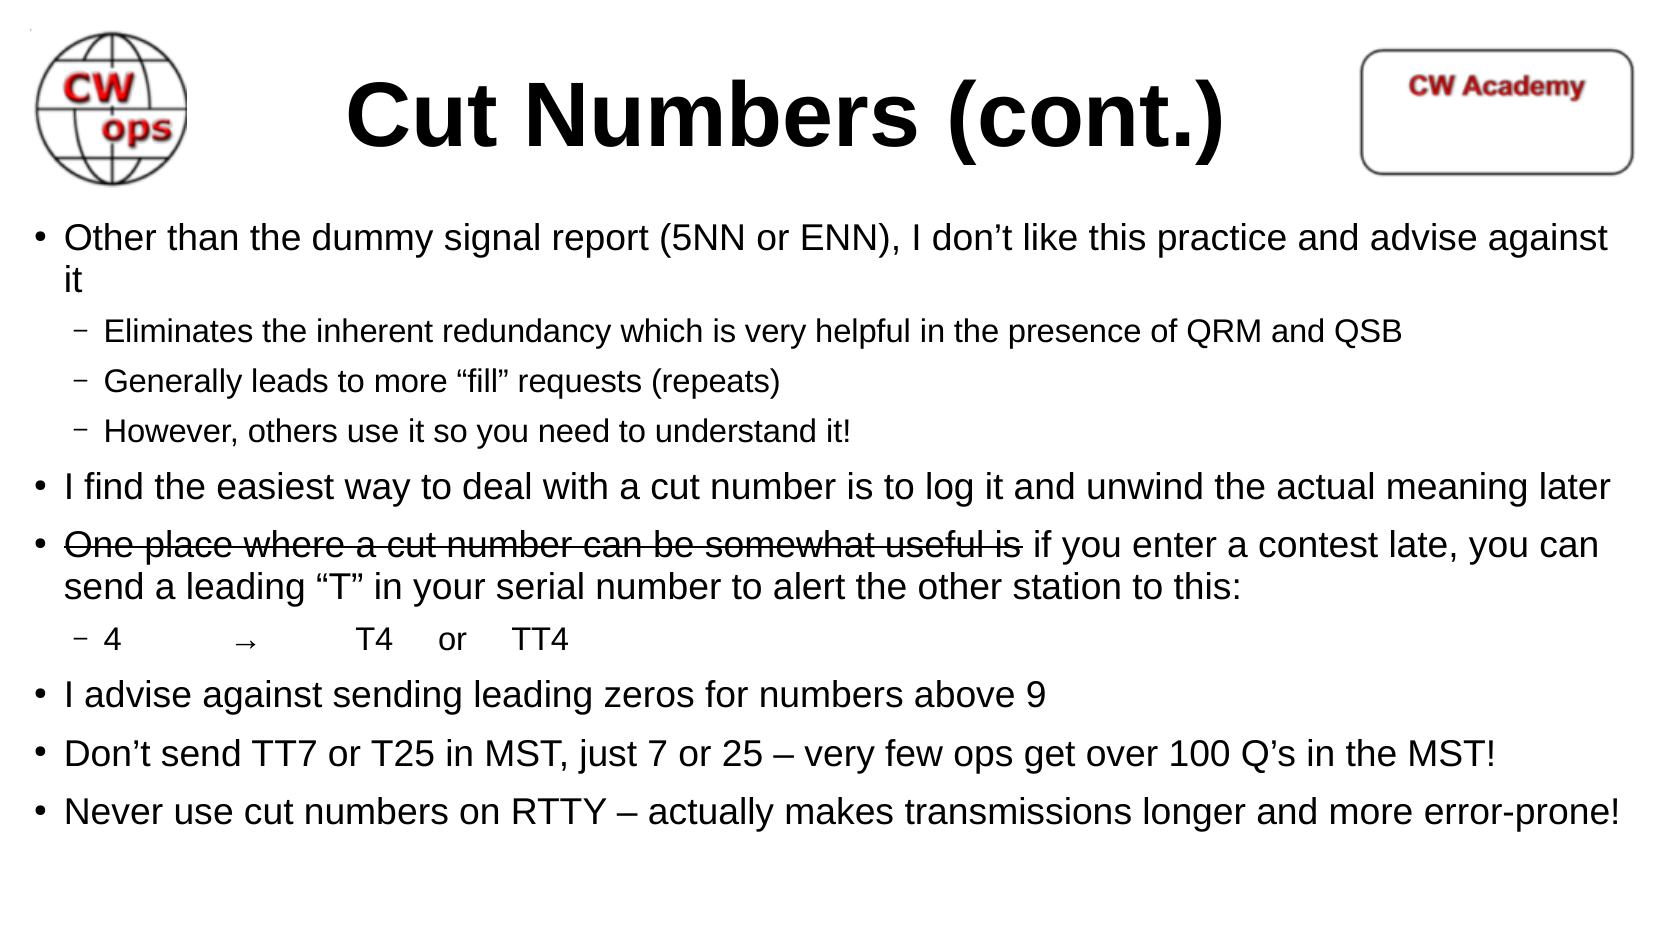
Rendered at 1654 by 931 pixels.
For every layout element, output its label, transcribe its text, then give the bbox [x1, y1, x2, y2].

list Other than the dummy signal report (5NN or ENN), I don’t like this practice and advise against it Eliminates the inherent redundancy which is very helpful in the presence of QRM and QSB Generally leads to more “fill” requests (repeats) However, others use it so you need to understand it! I find the easiest way to deal with a cut number is to log it and unwind the actual meaning later One place where a cut number can be somewhat useful is if you enter a contest late, you can send a leading “T” in your serial number to alert the other station to this: 4 → T4 or TT4 I advise against sending leading zeros for numbers above 9 Don’t send TT7 or T25 in MST, just 7 or 25 – very few ops get over 100 Q’s in the MST! Never use cut numbers on RTTY – actually makes transmissions longer and more error-prone! [24, 216, 1630, 906]
picture [30, 29, 187, 180]
title Cut Numbers (cont.) [41, 37, 1531, 193]
picture [1531, 37, 1640, 186]
